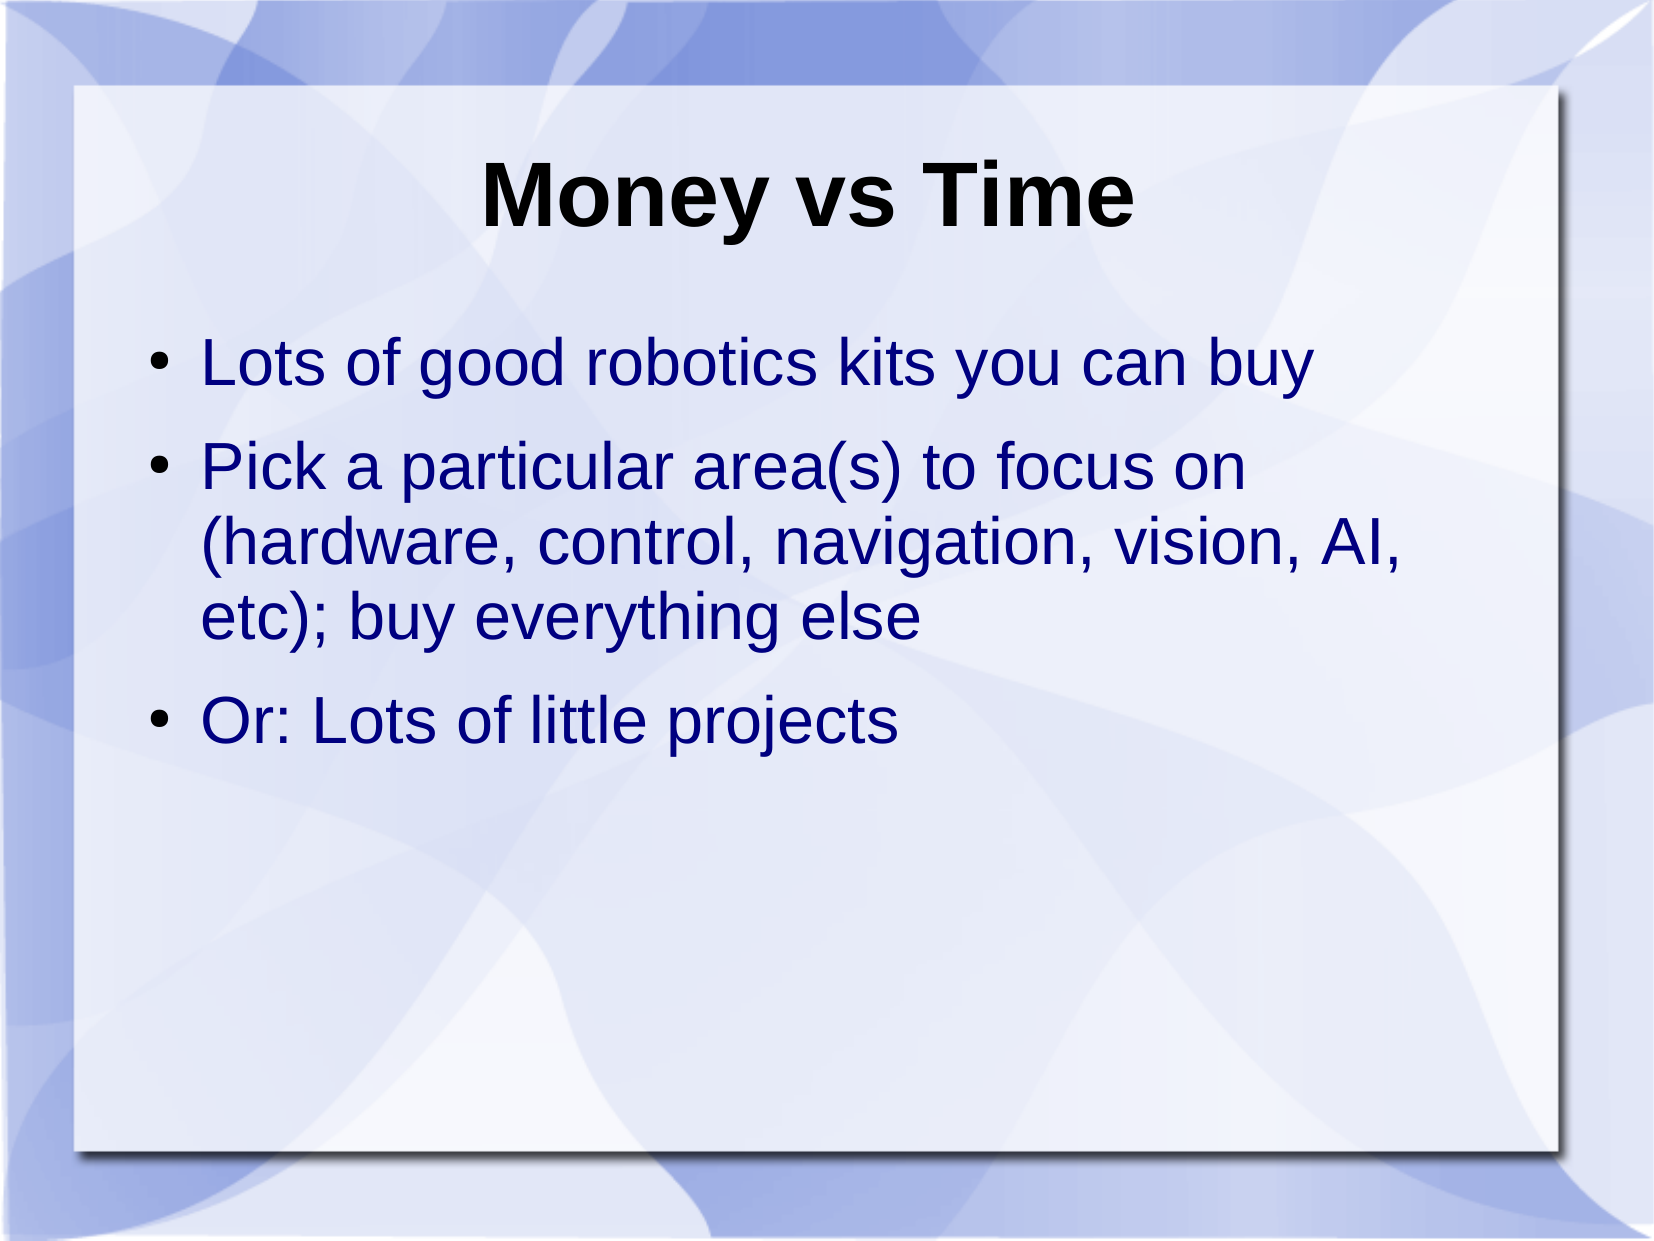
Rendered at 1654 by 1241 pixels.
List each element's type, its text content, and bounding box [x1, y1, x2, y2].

picture [0, 0, 1654, 1241]
list Lots of good robotics kits you can buy Pick a particular area(s) to focus on (hardware, control, navigation, vision, AI, etc); buy everything else Or: Lots of little projects [129, 324, 1489, 960]
title Money vs Time [82, 98, 1536, 291]
